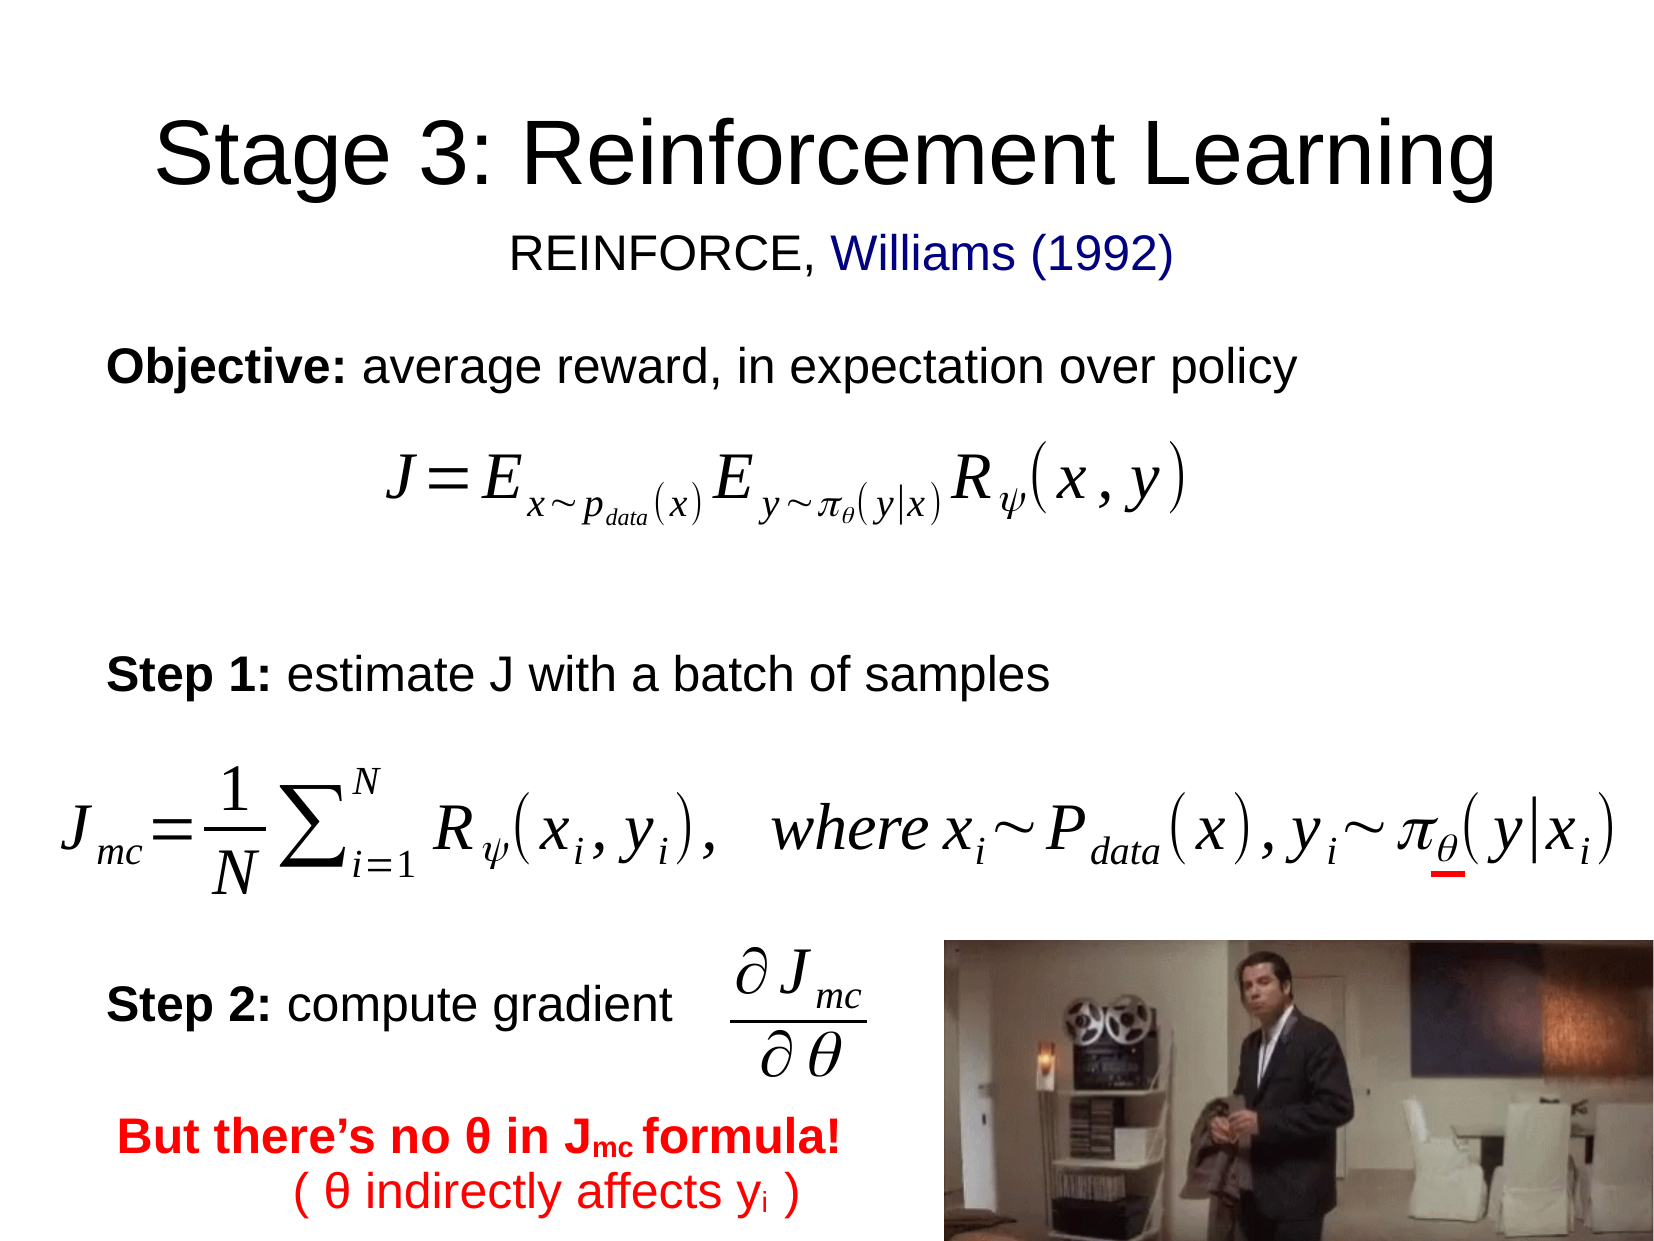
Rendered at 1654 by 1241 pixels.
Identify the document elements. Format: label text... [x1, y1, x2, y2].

text_box But there’s no θ in Jmc formula! ( θ indirectly affects yi ) [101, 1100, 944, 1233]
text_box Objective: average reward, in expectation over policy [91, 331, 1450, 458]
text_box Step 1: estimate J with a batch of samples [91, 638, 1450, 750]
text_box REINFORCE, Williams (1992) [493, 217, 1249, 331]
chart [720, 933, 876, 1081]
chart [52, 750, 1623, 909]
text_box Step 2: compute gradient [91, 969, 944, 1096]
picture [944, 940, 1654, 1241]
title Stage 3: Reinforcement Learning [82, 49, 1571, 257]
chart [377, 437, 1196, 531]
